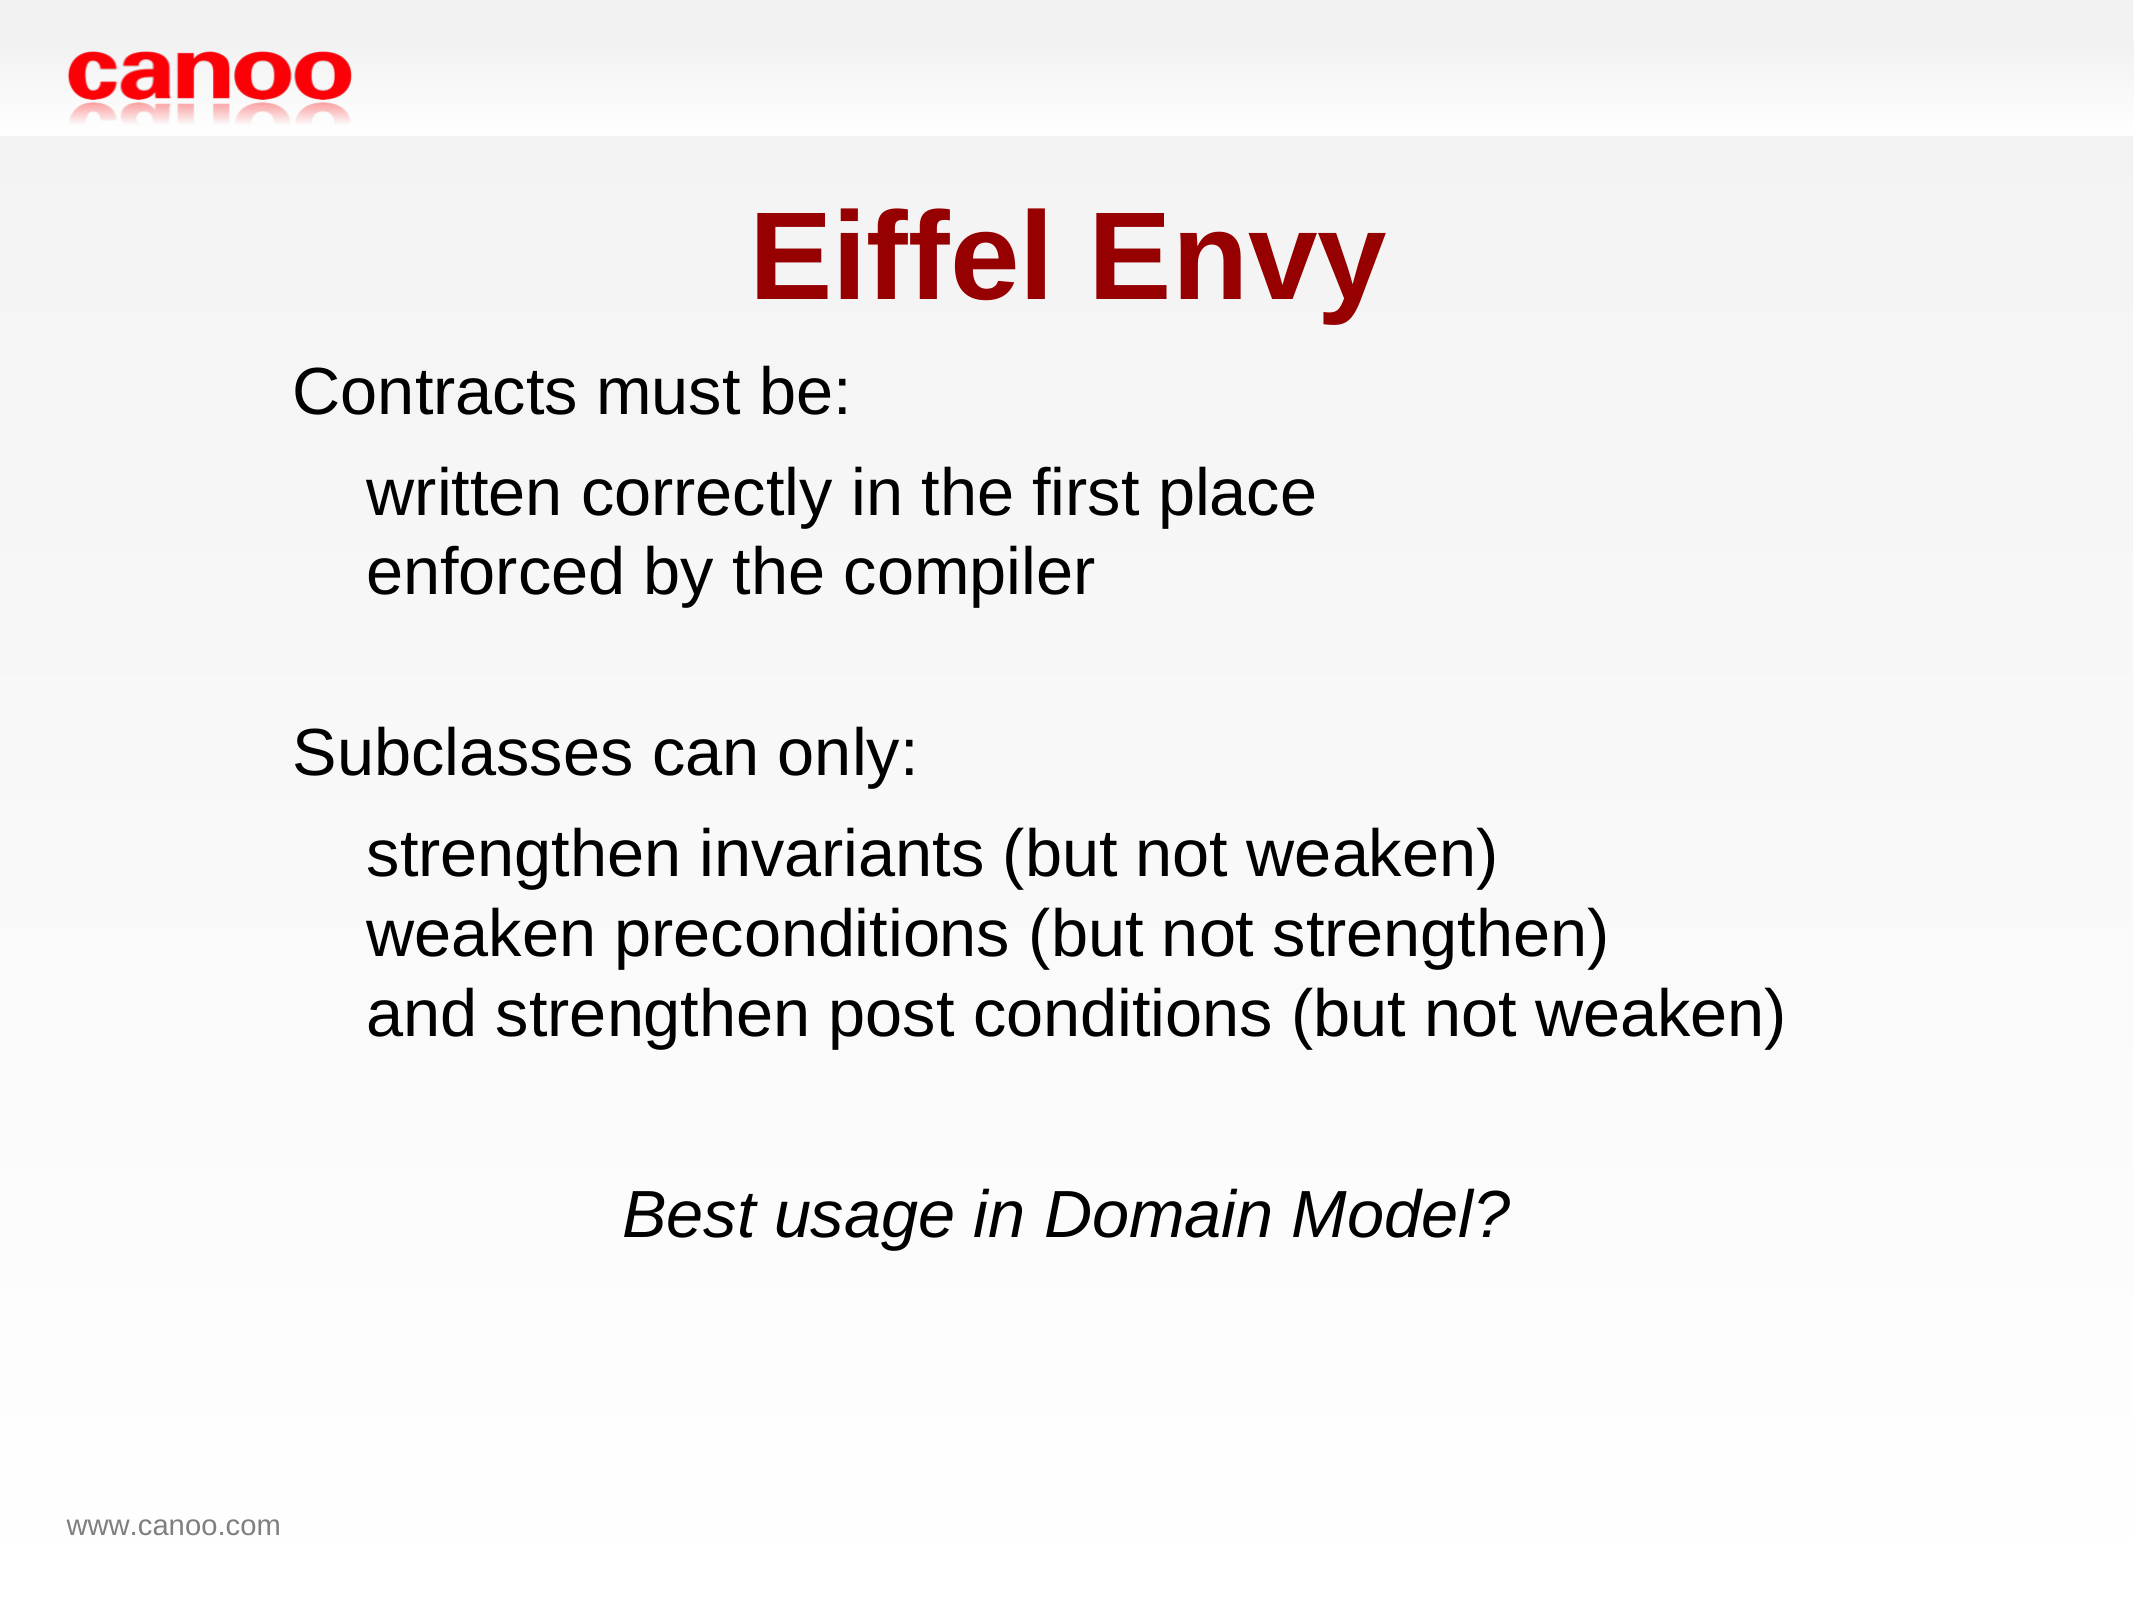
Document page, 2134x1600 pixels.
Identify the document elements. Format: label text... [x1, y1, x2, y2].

subtitle Contracts must be: written correctly in the first place enforced by the compiler Subclasses can only: strengthen invariants (but not weaken) weaken preconditions (but not strengthen) and strengthen post conditions (but not weaken) Best usage in Domain Model? [292, 337, 1841, 1463]
title Eiffel Envy [62, 165, 2075, 333]
picture [65, 48, 353, 154]
